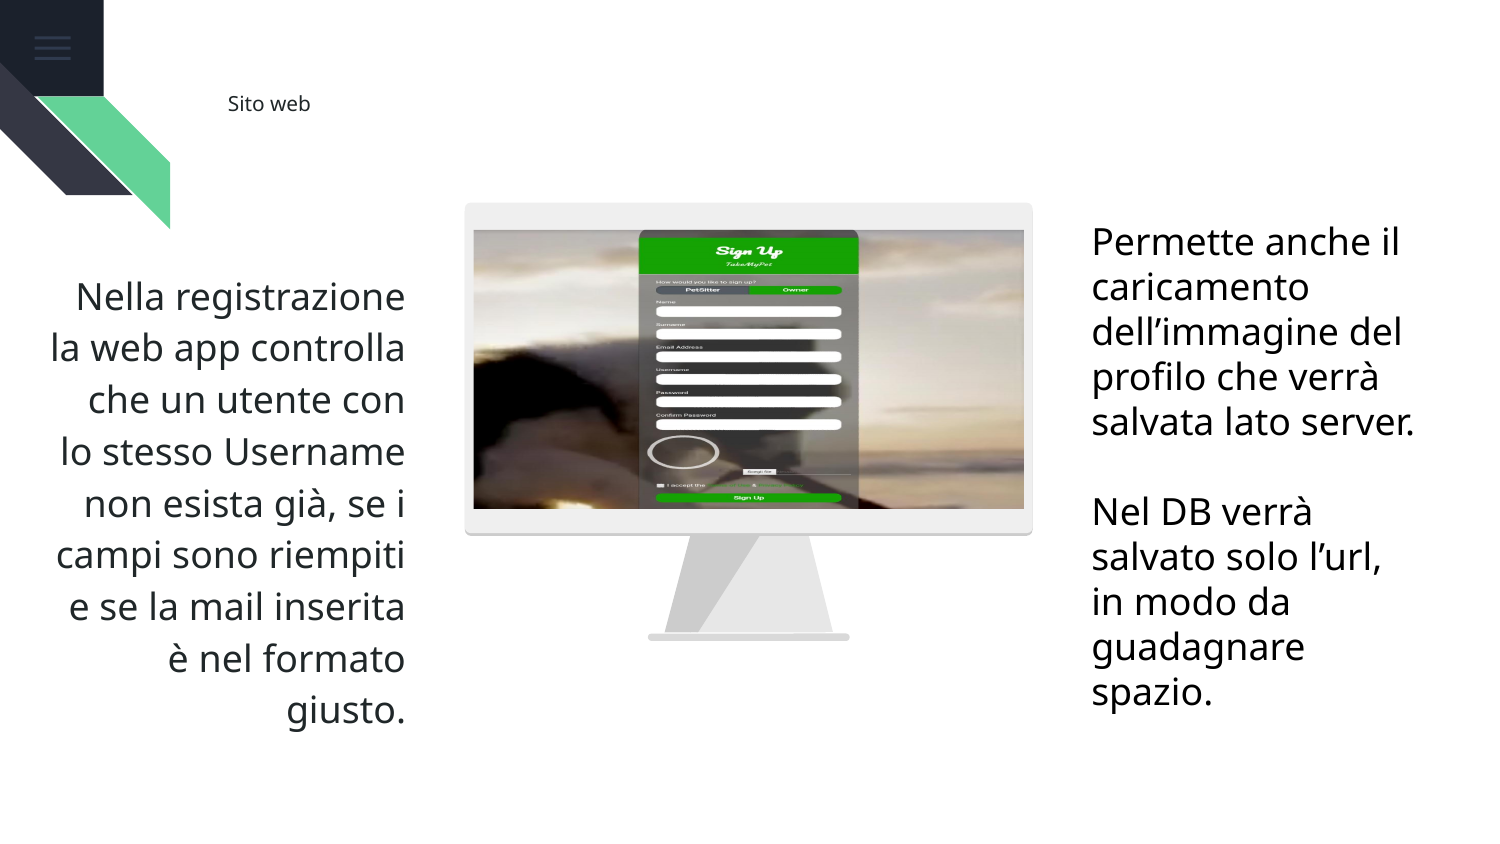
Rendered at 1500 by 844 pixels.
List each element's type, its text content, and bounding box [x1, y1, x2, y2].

list Nella registrazione la web app controlla che un utente con lo stesso Username non esista già, se i campi sono riempiti e se la mail inserita è nel formato giusto. [32, 250, 422, 593]
picture [473, 229, 1024, 509]
title Sito web [212, 75, 706, 160]
text_box Permette anche il caricamento dell’immagine del profilo che verrà salvata lato server. Nel DB verrà salvato solo l’url, in modo da guadagnare spazio. [1076, 202, 1440, 641]
text_box [464, 202, 1033, 641]
